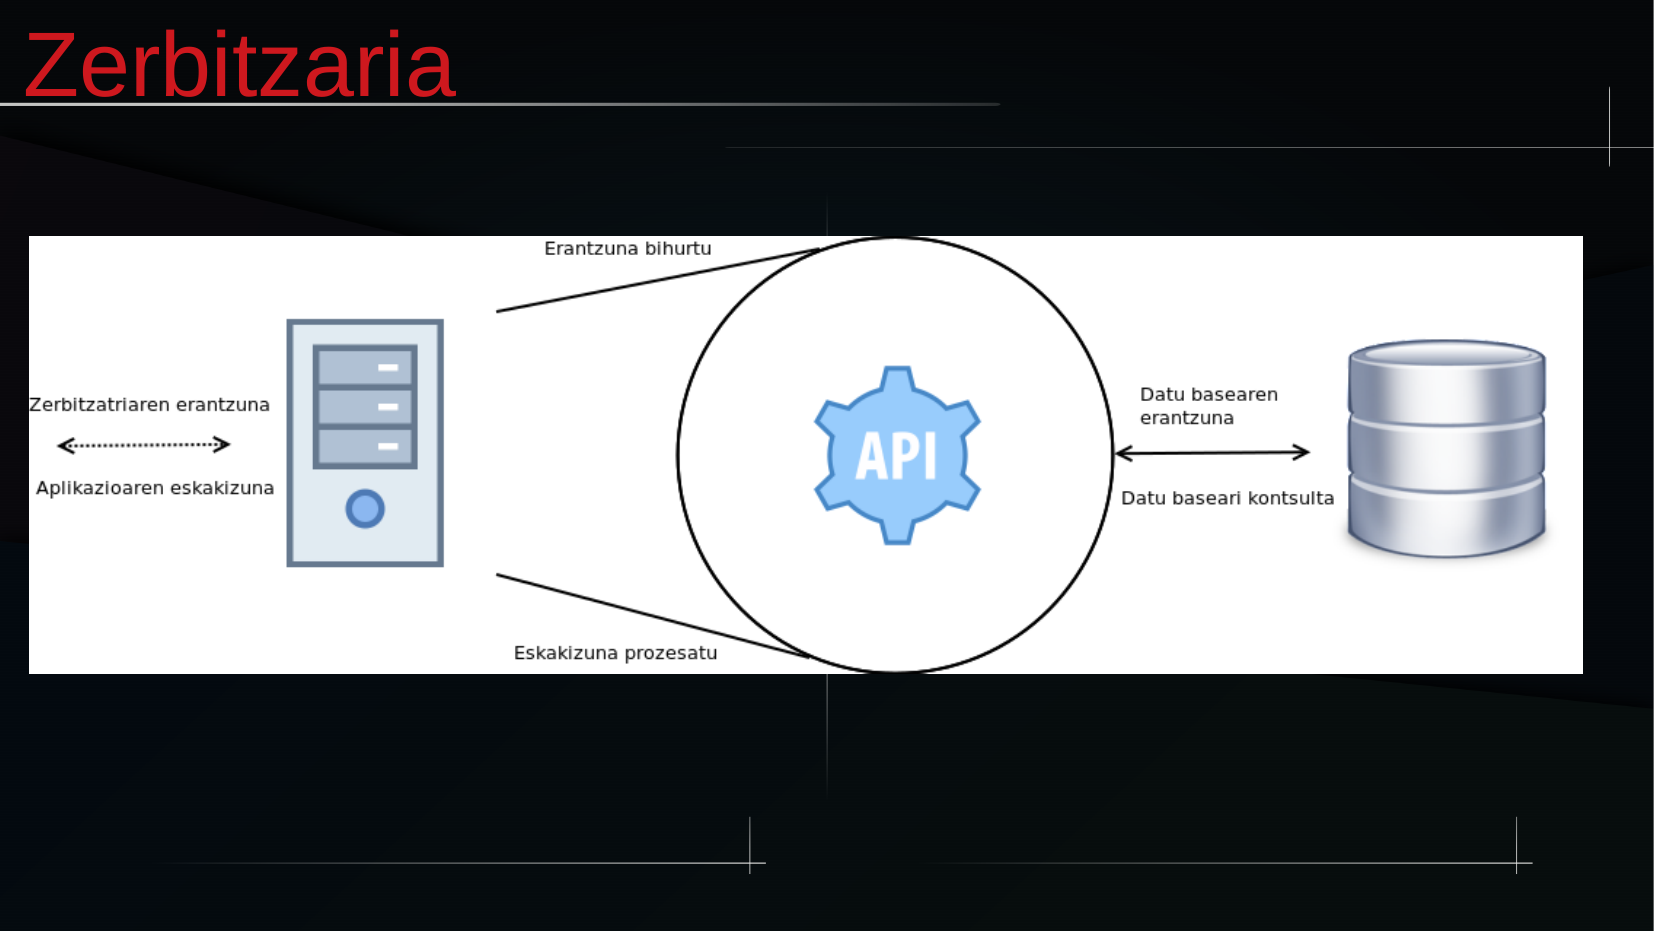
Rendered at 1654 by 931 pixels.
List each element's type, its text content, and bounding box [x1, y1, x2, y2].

title Zerbitzaria [23, 11, 1589, 119]
picture [0, 0, 1654, 931]
